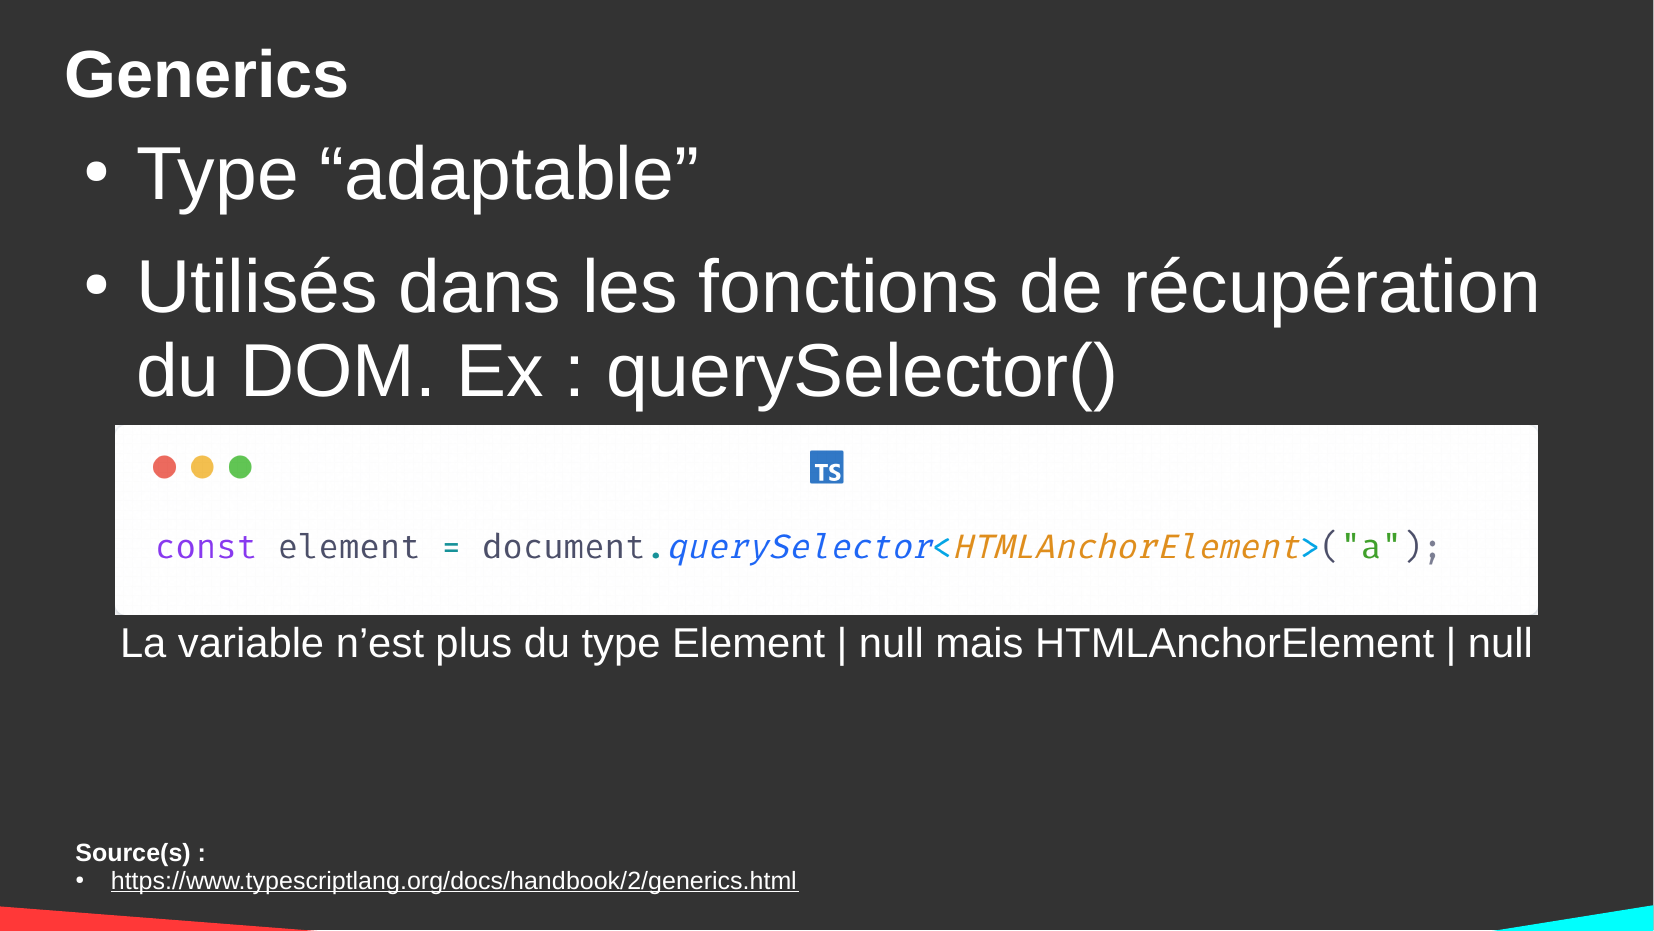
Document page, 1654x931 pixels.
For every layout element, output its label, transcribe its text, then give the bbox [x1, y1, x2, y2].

text_box Source(s) : https://www.typescriptlang.org/docs/handbook/2/generics.html [60, 793, 1546, 903]
title Generics [64, 37, 1365, 113]
text_box [0, 906, 318, 931]
picture [115, 425, 1538, 611]
list Type “adaptable” Utilisés dans les fonctions de récupération du DOM. Ex : querySelector() [65, 131, 1544, 426]
text_box La variable n’est plus du type Element | null mais HTMLAnchorElement | null [85, 611, 1568, 674]
text_box [1492, 905, 1654, 931]
